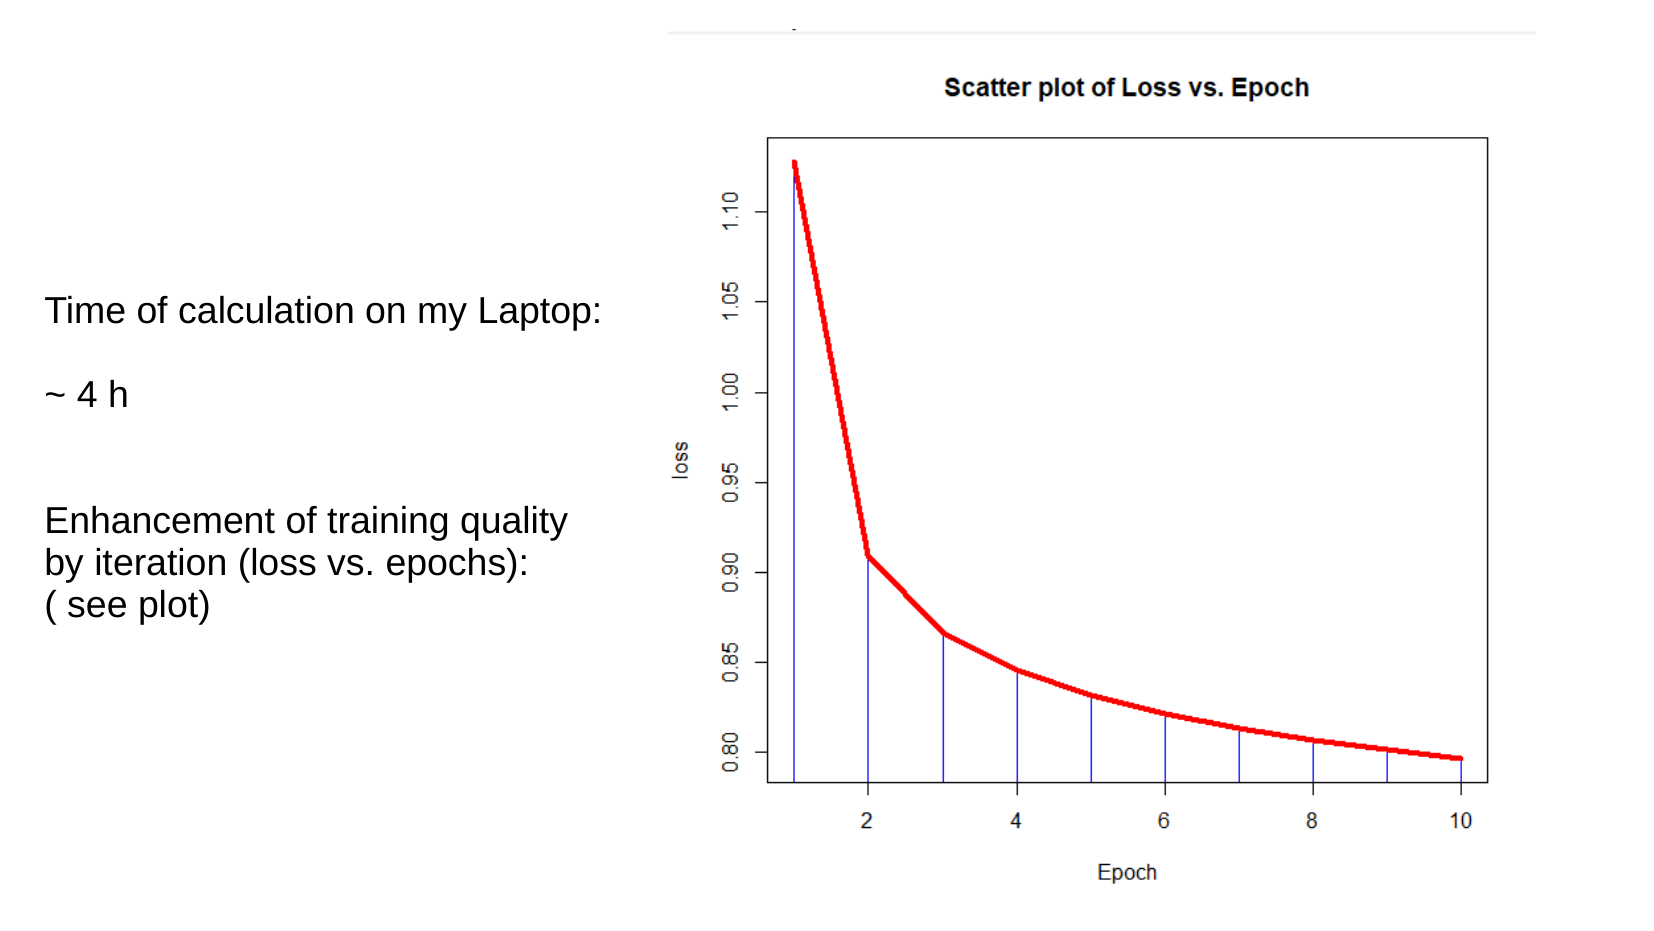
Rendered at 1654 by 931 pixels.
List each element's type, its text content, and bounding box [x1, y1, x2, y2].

picture [668, 29, 1536, 901]
text_box Time of calculation on my Laptop: ~ 4 h Enhancement of training quality by iteration (loss vs. epochs): ( see plot) [29, 281, 619, 633]
